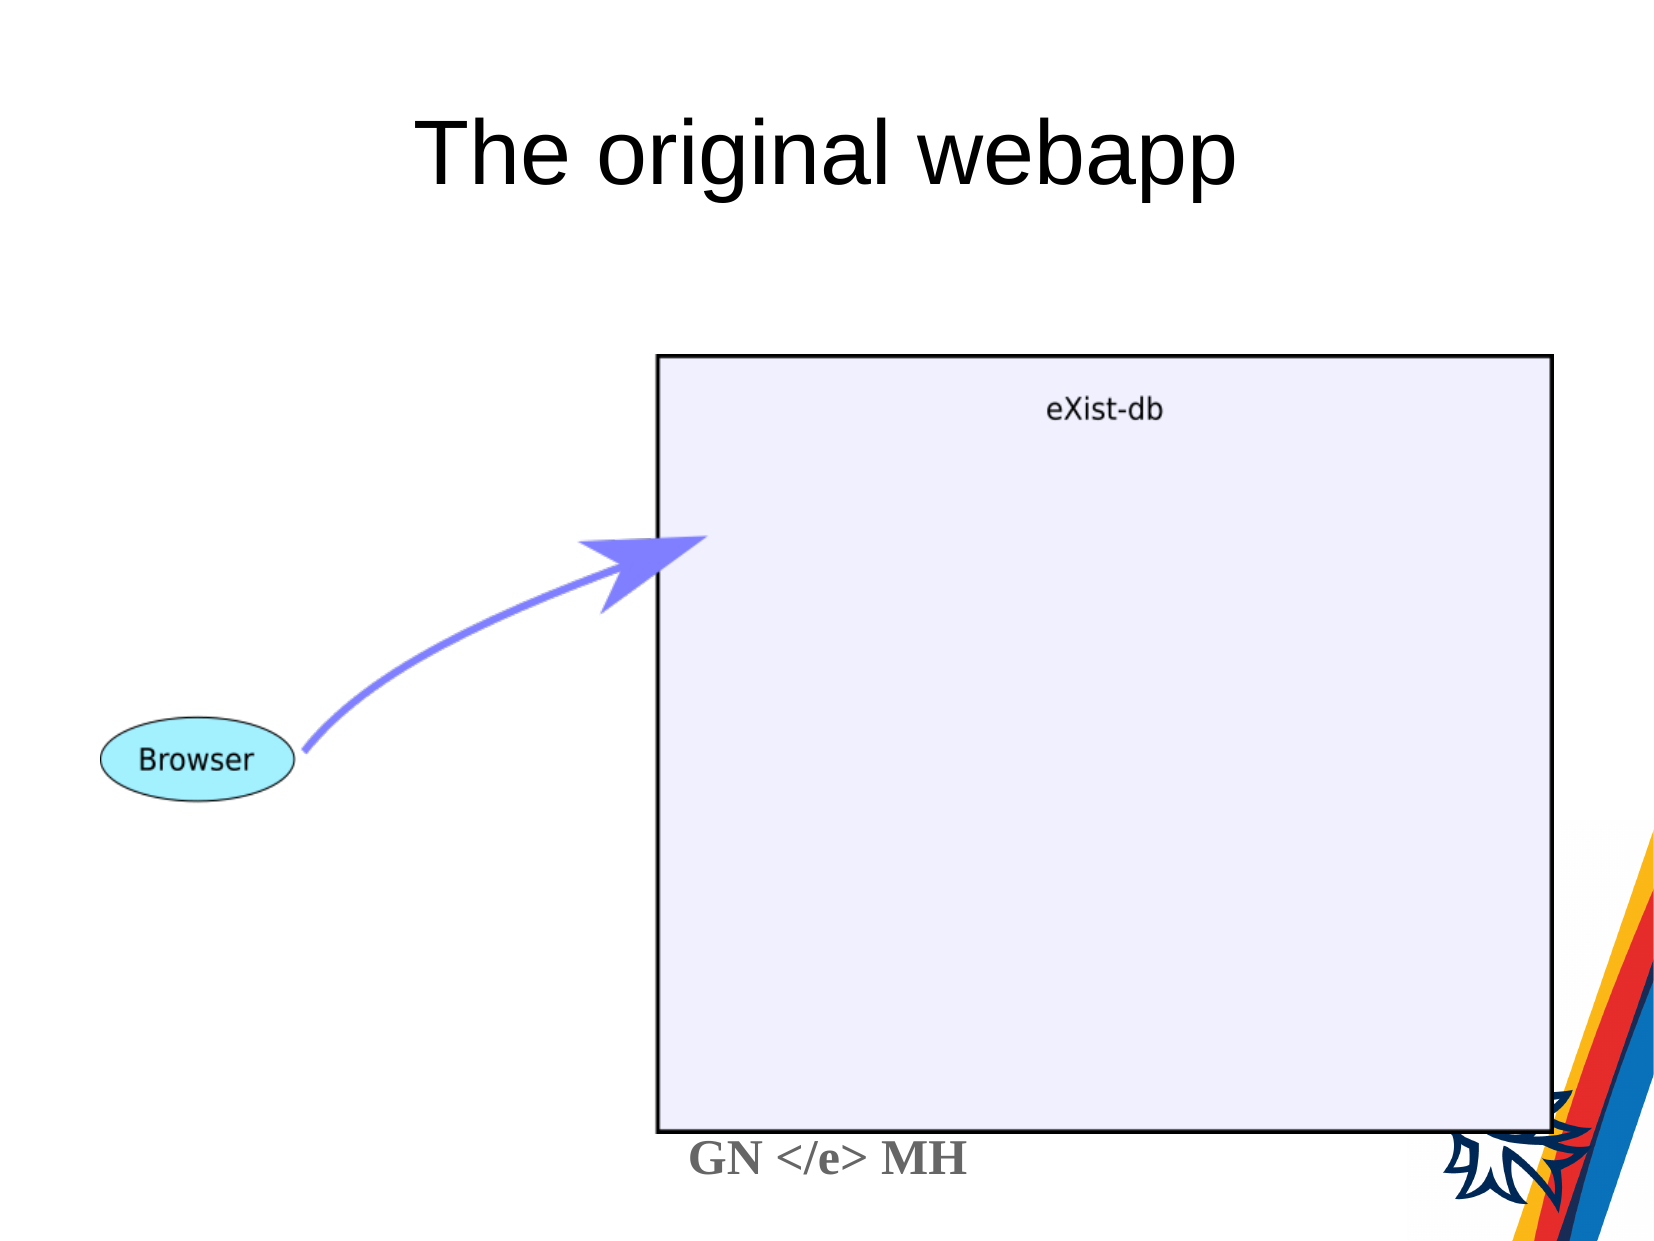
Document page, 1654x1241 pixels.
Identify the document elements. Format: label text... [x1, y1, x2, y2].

picture [100, 354, 1654, 1241]
title The original webapp [82, 49, 1571, 257]
